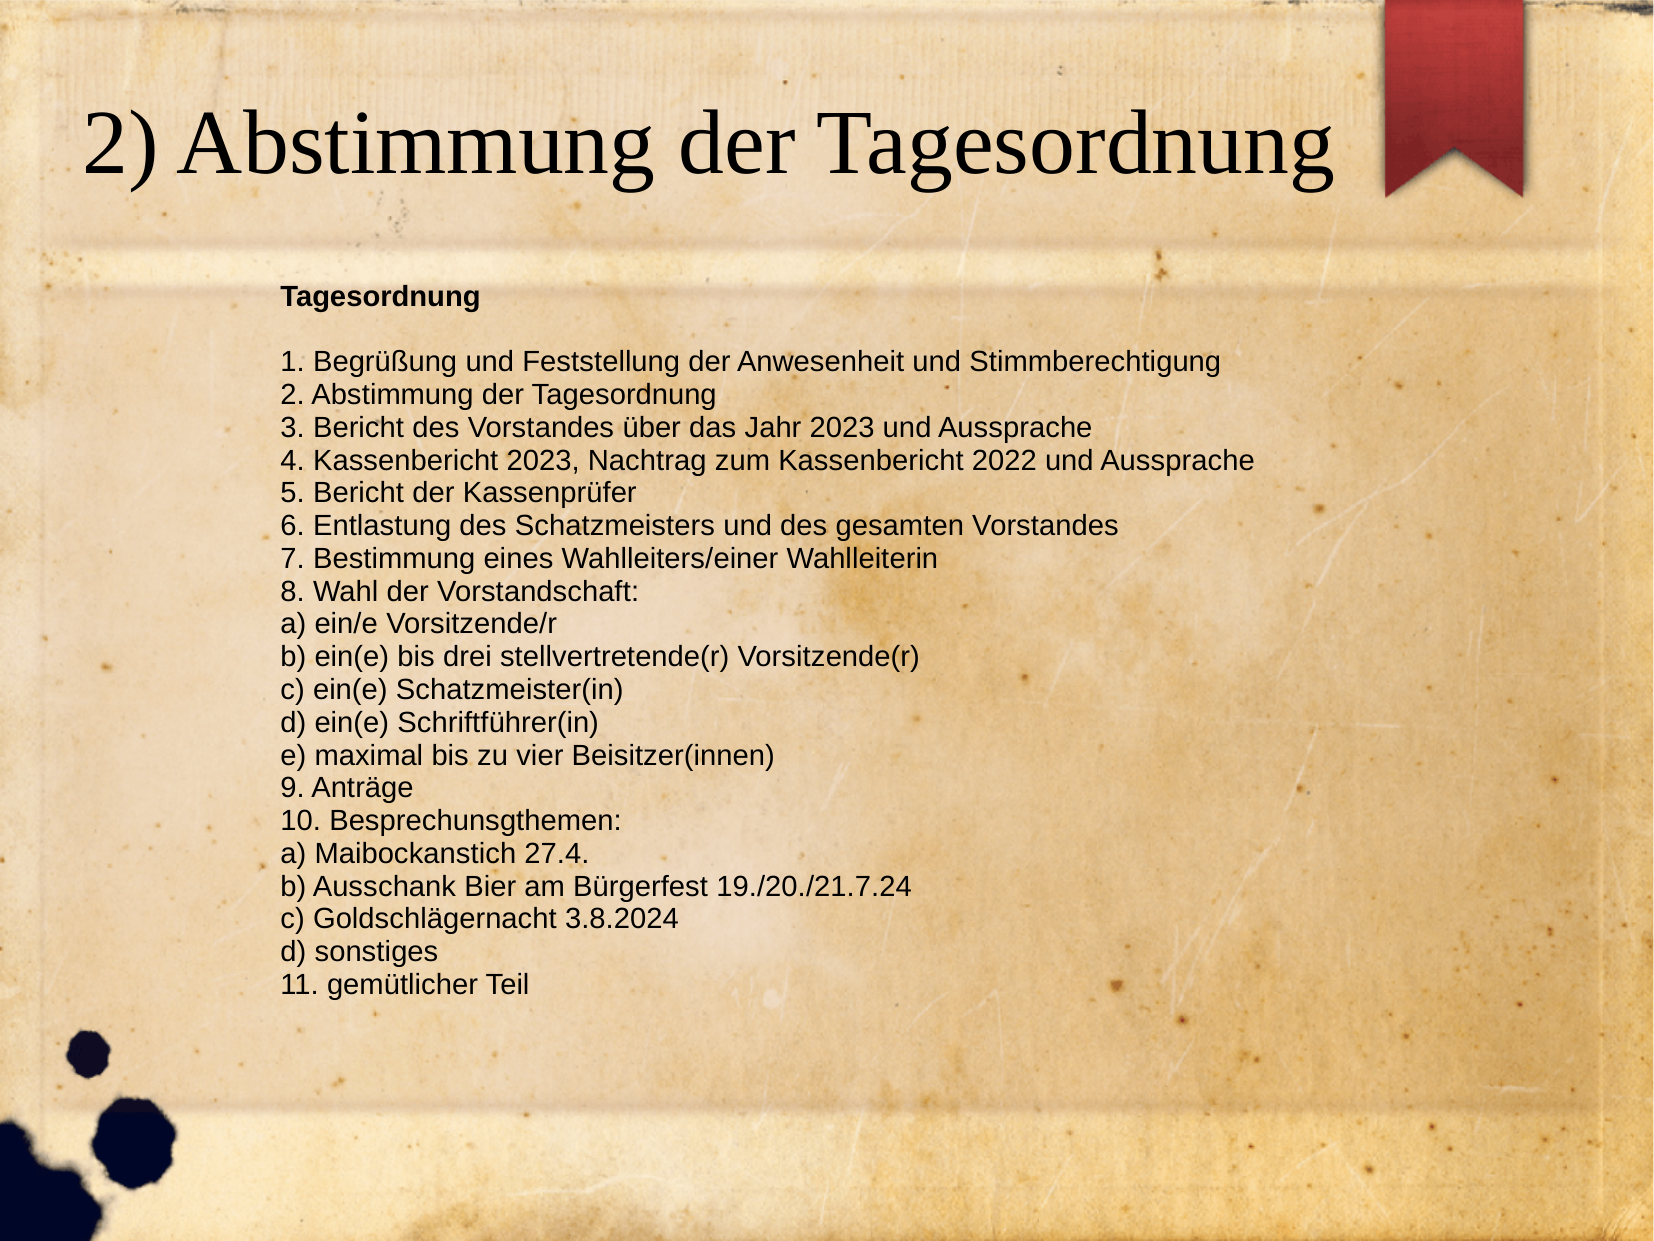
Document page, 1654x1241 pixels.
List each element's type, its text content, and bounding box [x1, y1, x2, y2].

text_box Tagesordnung 1. Begrüßung und Feststellung der Anwesenheit und Stimmberechtigung 2. Abstimmung der Tagesordnung 3. Bericht des Vorstandes über das Jahr 2023 und Aussprache 4. Kassenbericht 2023, Nachtrag zum Kassenbericht 2022 und Aussprache 5. Bericht der Kassenprüfer 6. Entlastung des Schatzmeisters und des gesamten Vorstandes 7. Bestimmung eines Wahlleiters/einer Wahlleiterin 8. Wahl der Vorstandschaft: a) ein/e Vorsitzende/r b) ein(e) bis drei stellvertretende(r) Vorsitzende(r) c) ein(e) Schatzmeister(in) d) ein(e) Schriftführer(in) e) maximal bis zu vier Beisitzer(innen) 9. Anträge 10. Besprechunsgthemen: a) Maibockanstich 27.4. b) Ausschank Bier am Bürgerfest 19./20./21.7.24 c) Goldschlägernacht 3.8.2024 d) sonstiges 11. gemütlicher Teil [265, 206, 1344, 1041]
picture [0, 0, 1654, 1241]
title 2) Abstimmung der Tagesordnung [82, 49, 1347, 237]
